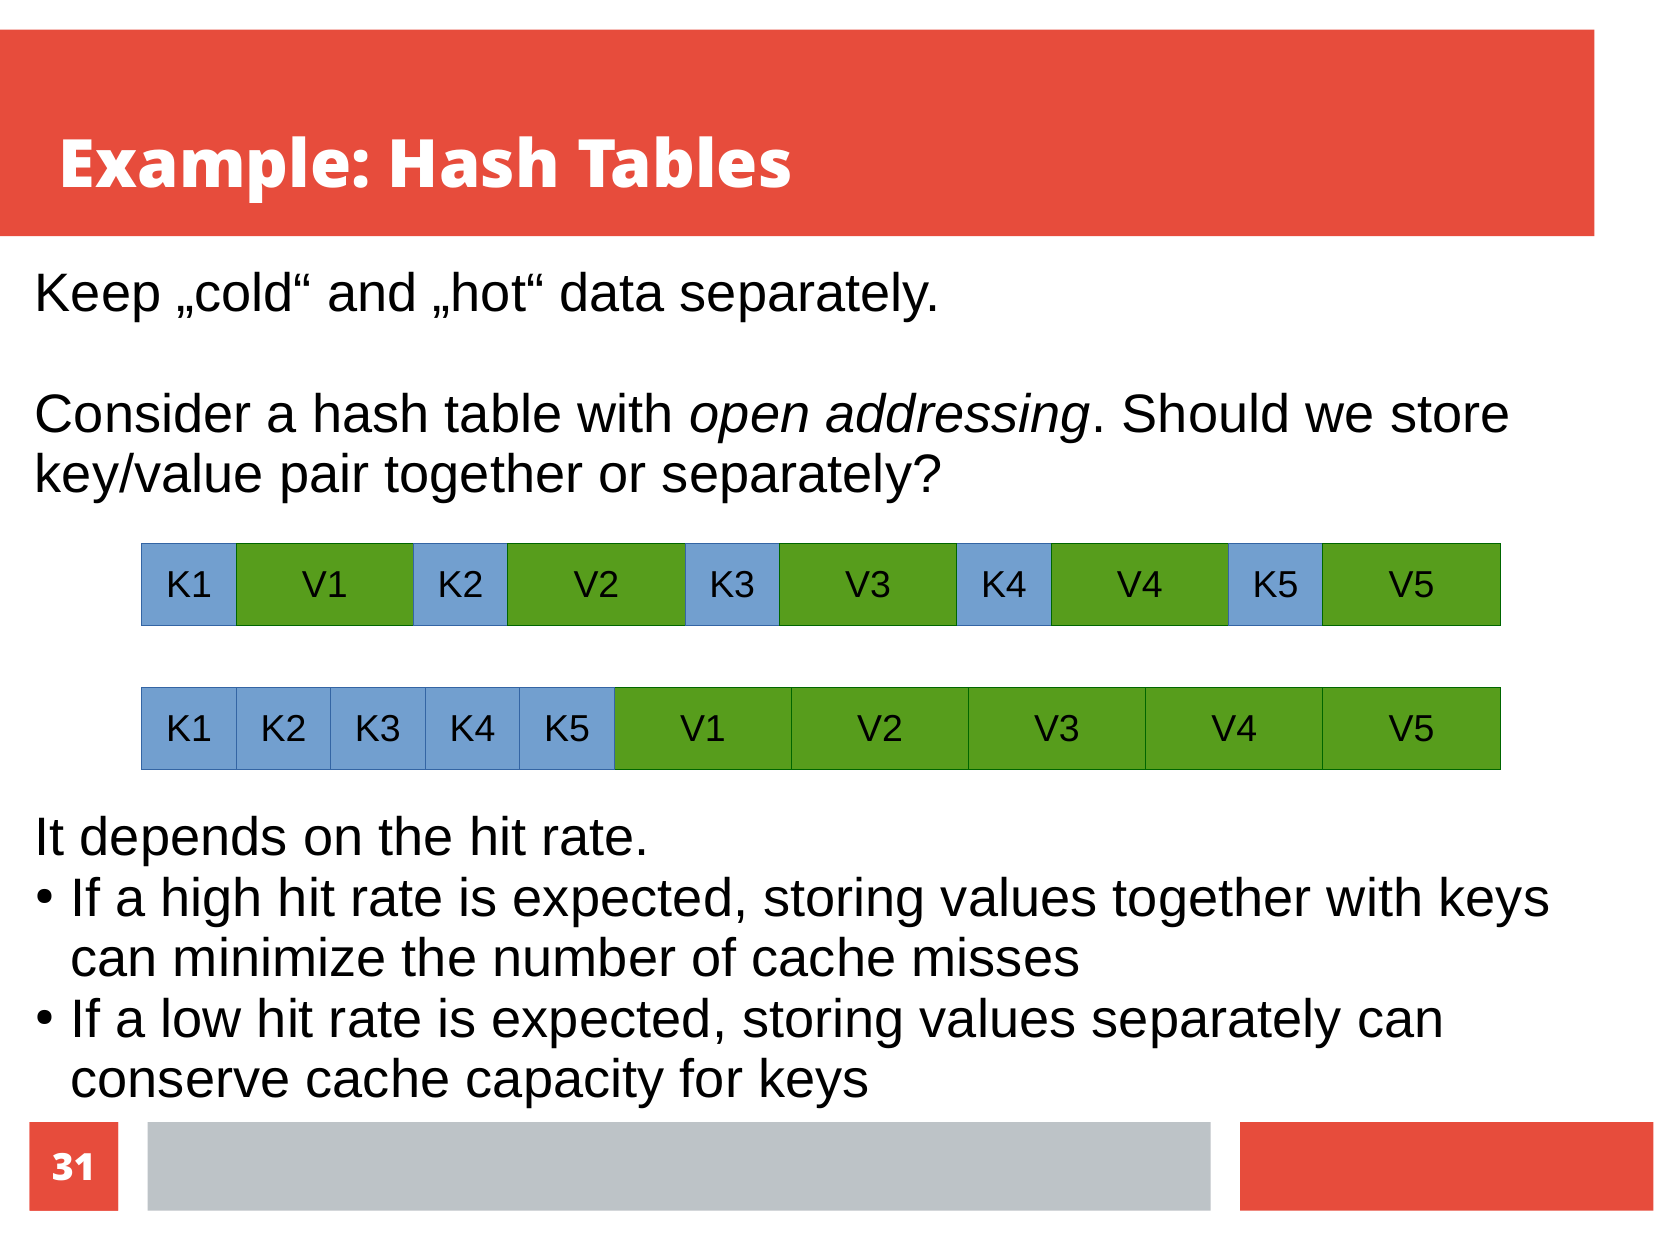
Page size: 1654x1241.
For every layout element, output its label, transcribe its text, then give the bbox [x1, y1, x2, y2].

text_box Keep „cold“ and „hot“ data separately. Consider a hash table with open addressing. Should we store key/value pair together or separately? It depends on the hit rate. If a high hit rate is expected, storing values together with keys can minimize the number of cache misses If a low hit rate is expected, storing values separately can conserve cache capacity for keys [34, 262, 1559, 688]
text_box K2 [236, 687, 330, 770]
text_box V3 [968, 687, 1146, 770]
text_box K1 [141, 687, 236, 770]
text_box V5 [1322, 543, 1501, 626]
text_box K3 [330, 687, 426, 770]
text_box K1 [141, 543, 236, 626]
text_box K3 [685, 543, 779, 626]
text_box V2 [791, 687, 968, 770]
title Example: Hash Tables [59, 59, 1595, 207]
text_box V4 [1146, 687, 1322, 770]
text_box K2 [413, 543, 507, 626]
text_box K4 [426, 687, 519, 770]
text_box V1 [236, 543, 413, 626]
text_box K5 [1228, 543, 1322, 626]
text_box V2 [507, 543, 685, 626]
text_box V4 [1051, 543, 1228, 626]
text_box K4 [957, 543, 1051, 626]
text_box V1 [615, 687, 791, 770]
text_box V3 [779, 543, 957, 626]
text_box V5 [1322, 687, 1501, 770]
text_box K5 [519, 687, 615, 770]
